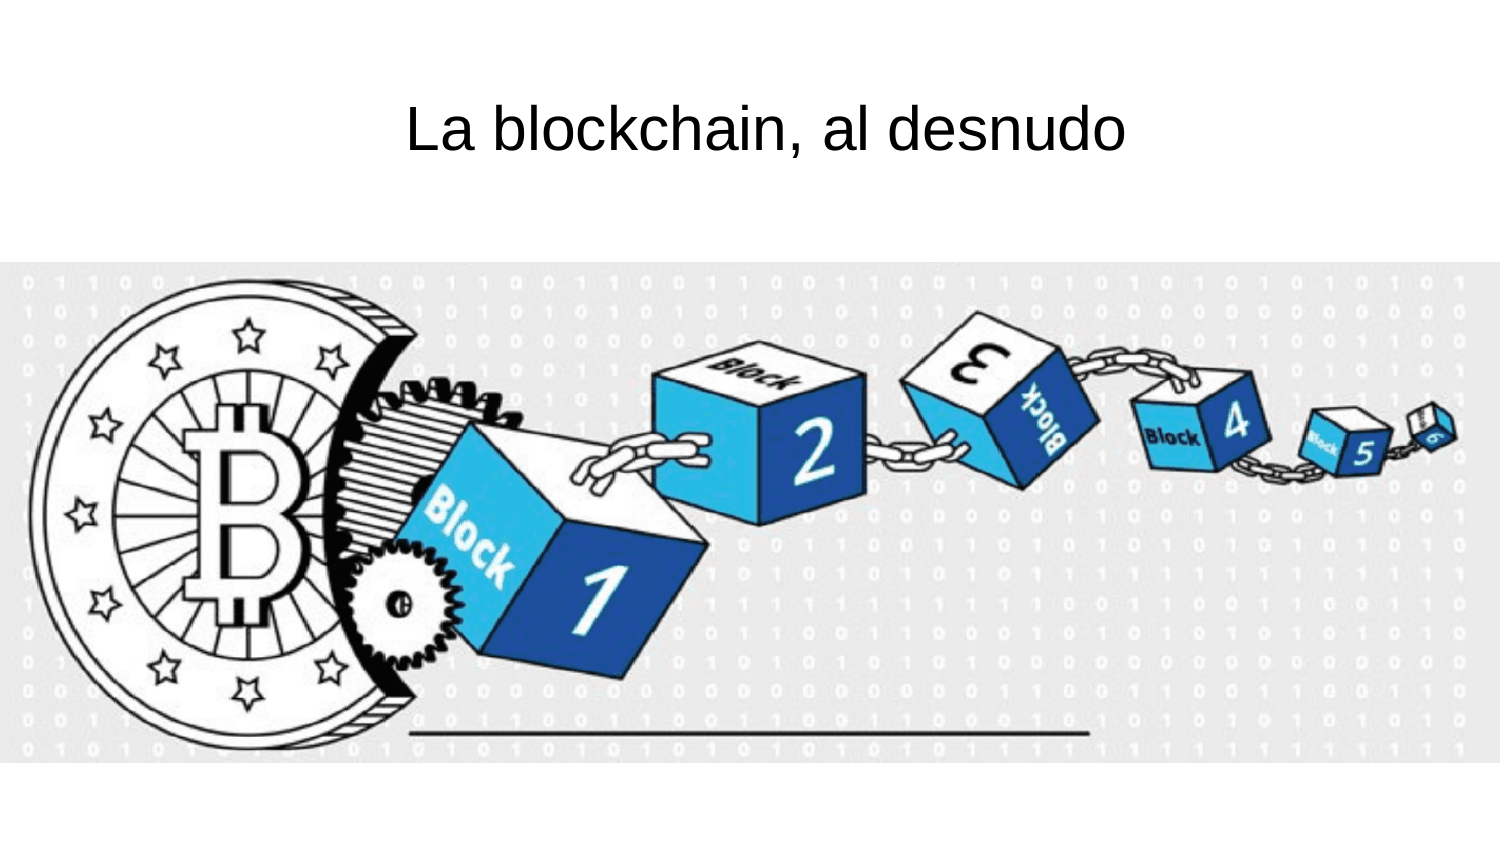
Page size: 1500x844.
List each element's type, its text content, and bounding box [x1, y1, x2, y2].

text_box La blockchain, al desnudo [390, 72, 1500, 227]
picture [0, 262, 1500, 763]
